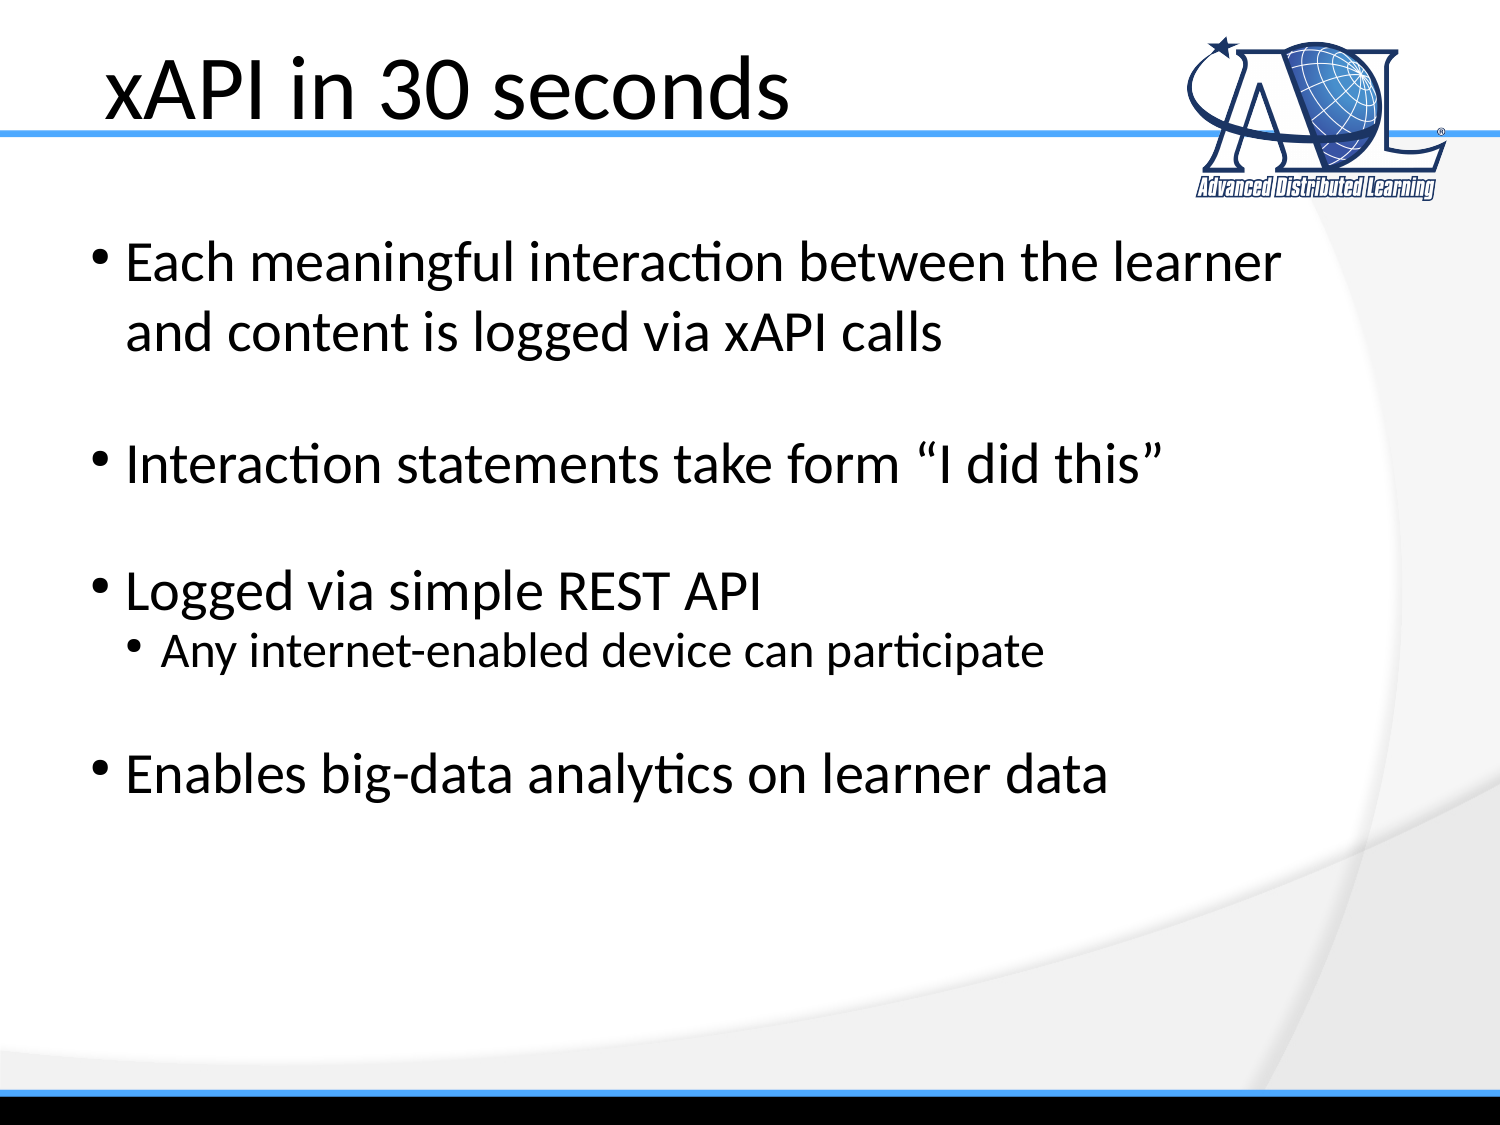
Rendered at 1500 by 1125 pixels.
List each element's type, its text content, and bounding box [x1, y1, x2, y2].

picture [0, 0, 1500, 1125]
text_box Each meaningful interaction between the learner and content is logged via xAPI calls Interaction statements take form “I did this” Logged via simple REST API Any internet-enabled device can participate Enables big-data analytics on learner data [74, 215, 1391, 1018]
title xAPI in 30 seconds [89, 20, 1417, 129]
